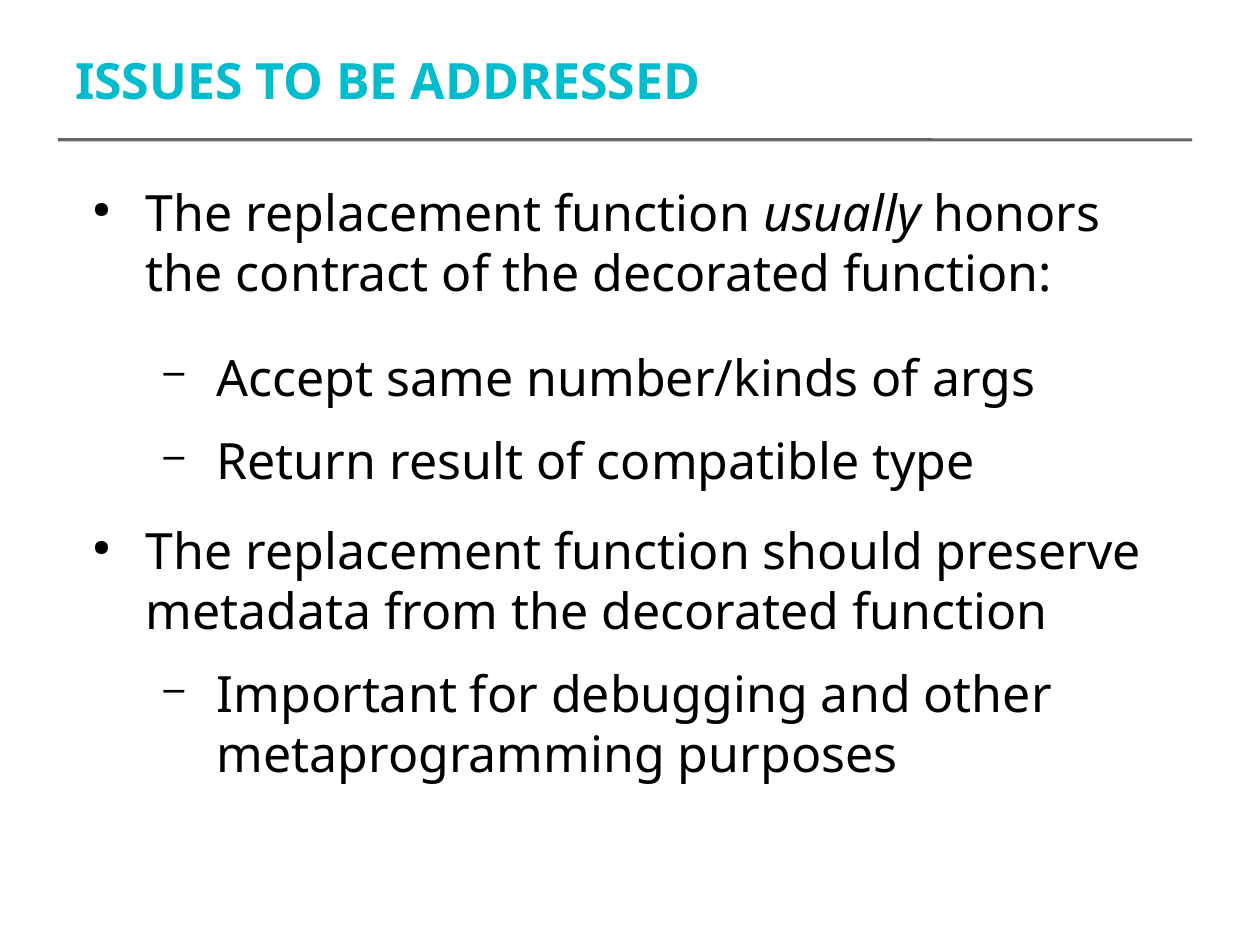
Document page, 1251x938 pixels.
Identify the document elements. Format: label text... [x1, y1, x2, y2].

list The replacement function usually honors the contract of the decorated function: Accept same number/kinds of args Return result of compatible type The replacement function should preserve metadata from the decorated function Important for debugging and other metaprogramming purposes [62, 169, 1188, 849]
title ISSUES TO BE ADDRESSED [62, 37, 1188, 122]
